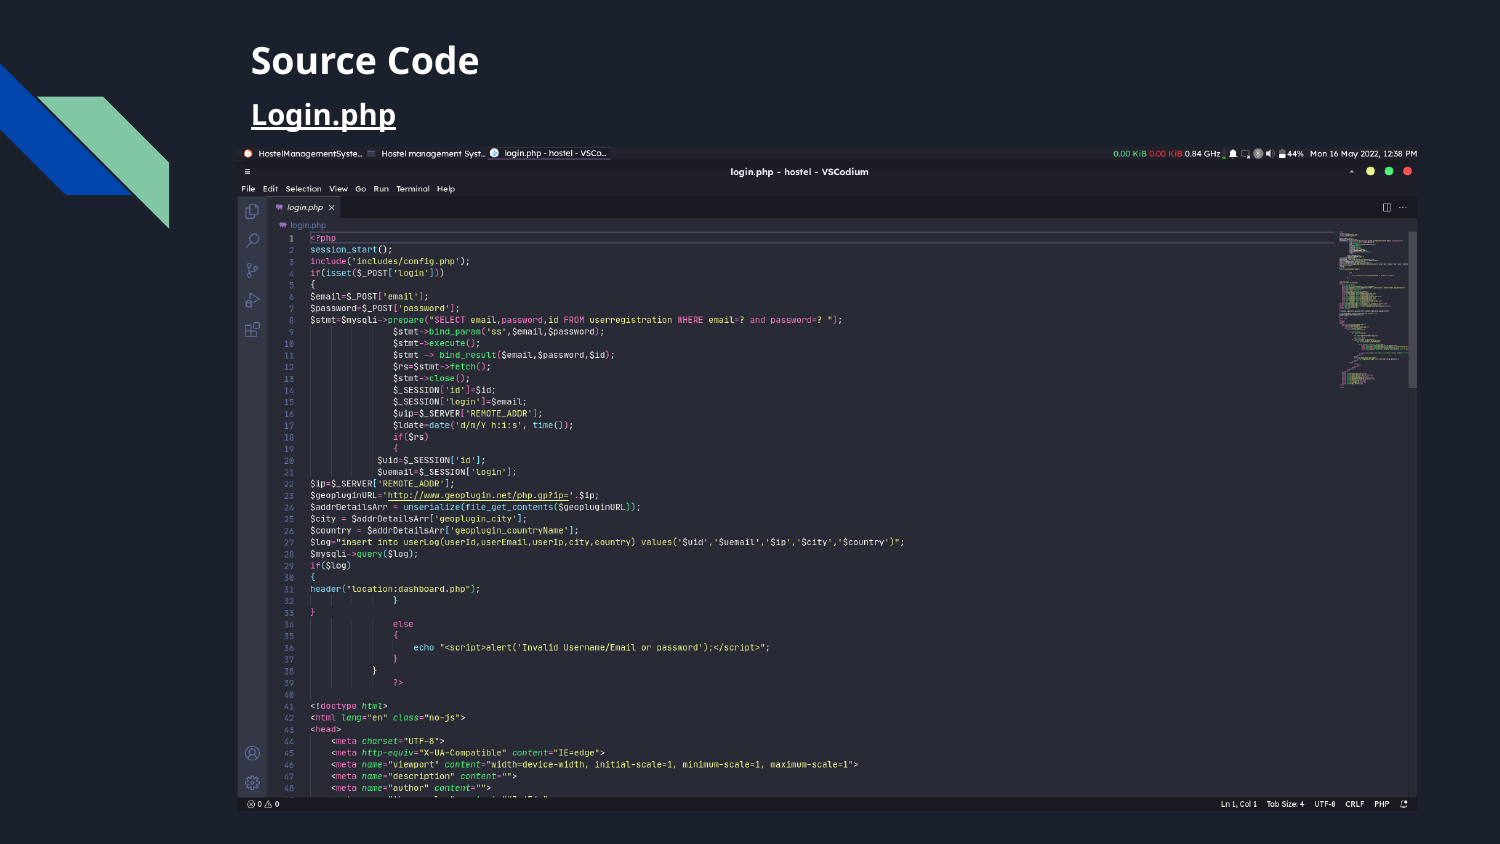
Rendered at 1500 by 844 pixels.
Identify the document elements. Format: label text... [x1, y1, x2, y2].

text_box Source Code [236, 29, 798, 92]
text_box Login.php [236, 88, 650, 140]
picture [236, 147, 1418, 812]
